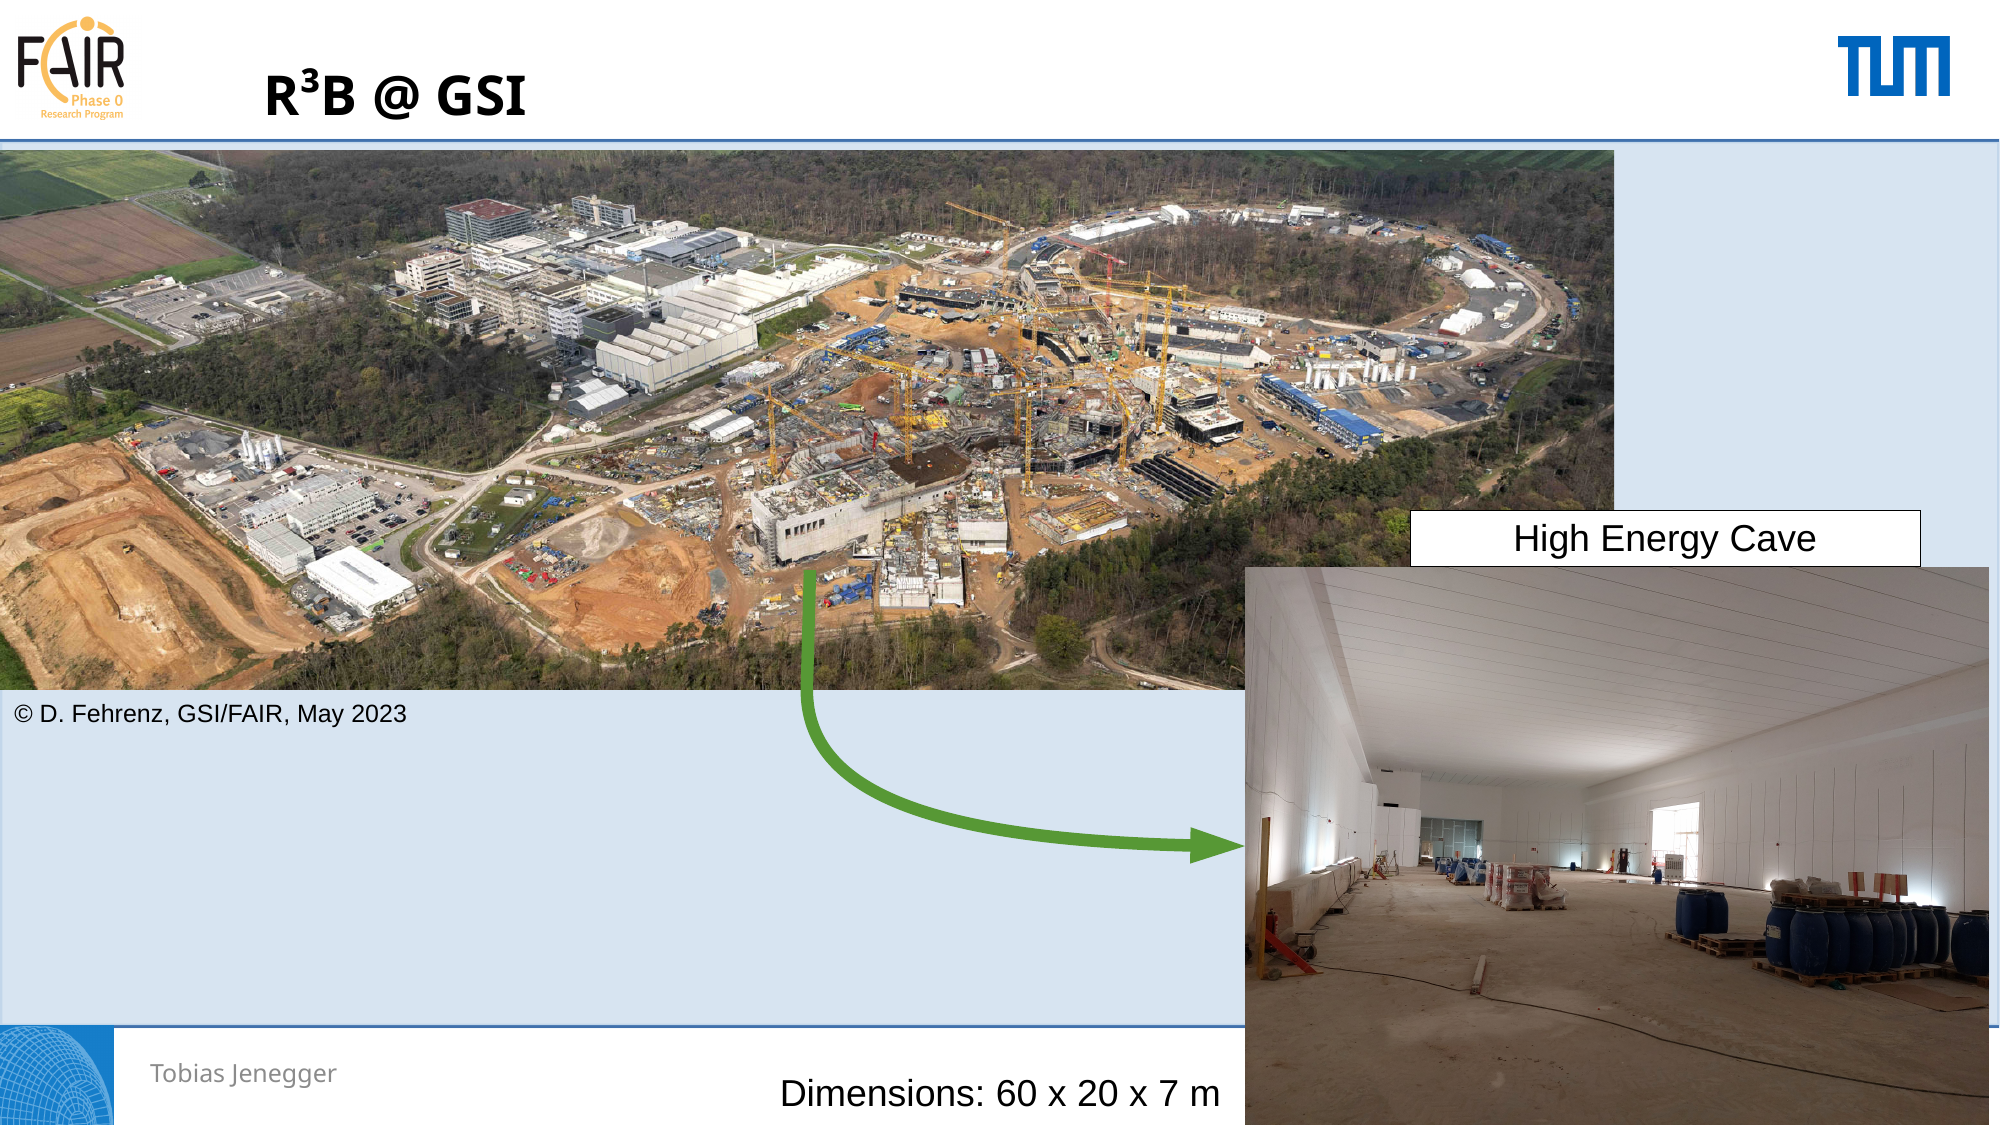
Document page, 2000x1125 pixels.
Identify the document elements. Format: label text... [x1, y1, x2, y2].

picture [1838, 36, 1950, 96]
picture [0, 149, 1989, 1125]
title R³B @ GSI [135, 59, 1806, 136]
list [130, 100, 1546, 149]
picture [15, 15, 142, 120]
picture [0, 1025, 114, 1125]
text_box Dimensions: 60 x 20 x 7 m [765, 1065, 1246, 1122]
text_box High Energy Cave [1410, 510, 1921, 567]
text_box © D. Fehrenz, GSI/FAIR, May 2023 [0, 692, 480, 736]
